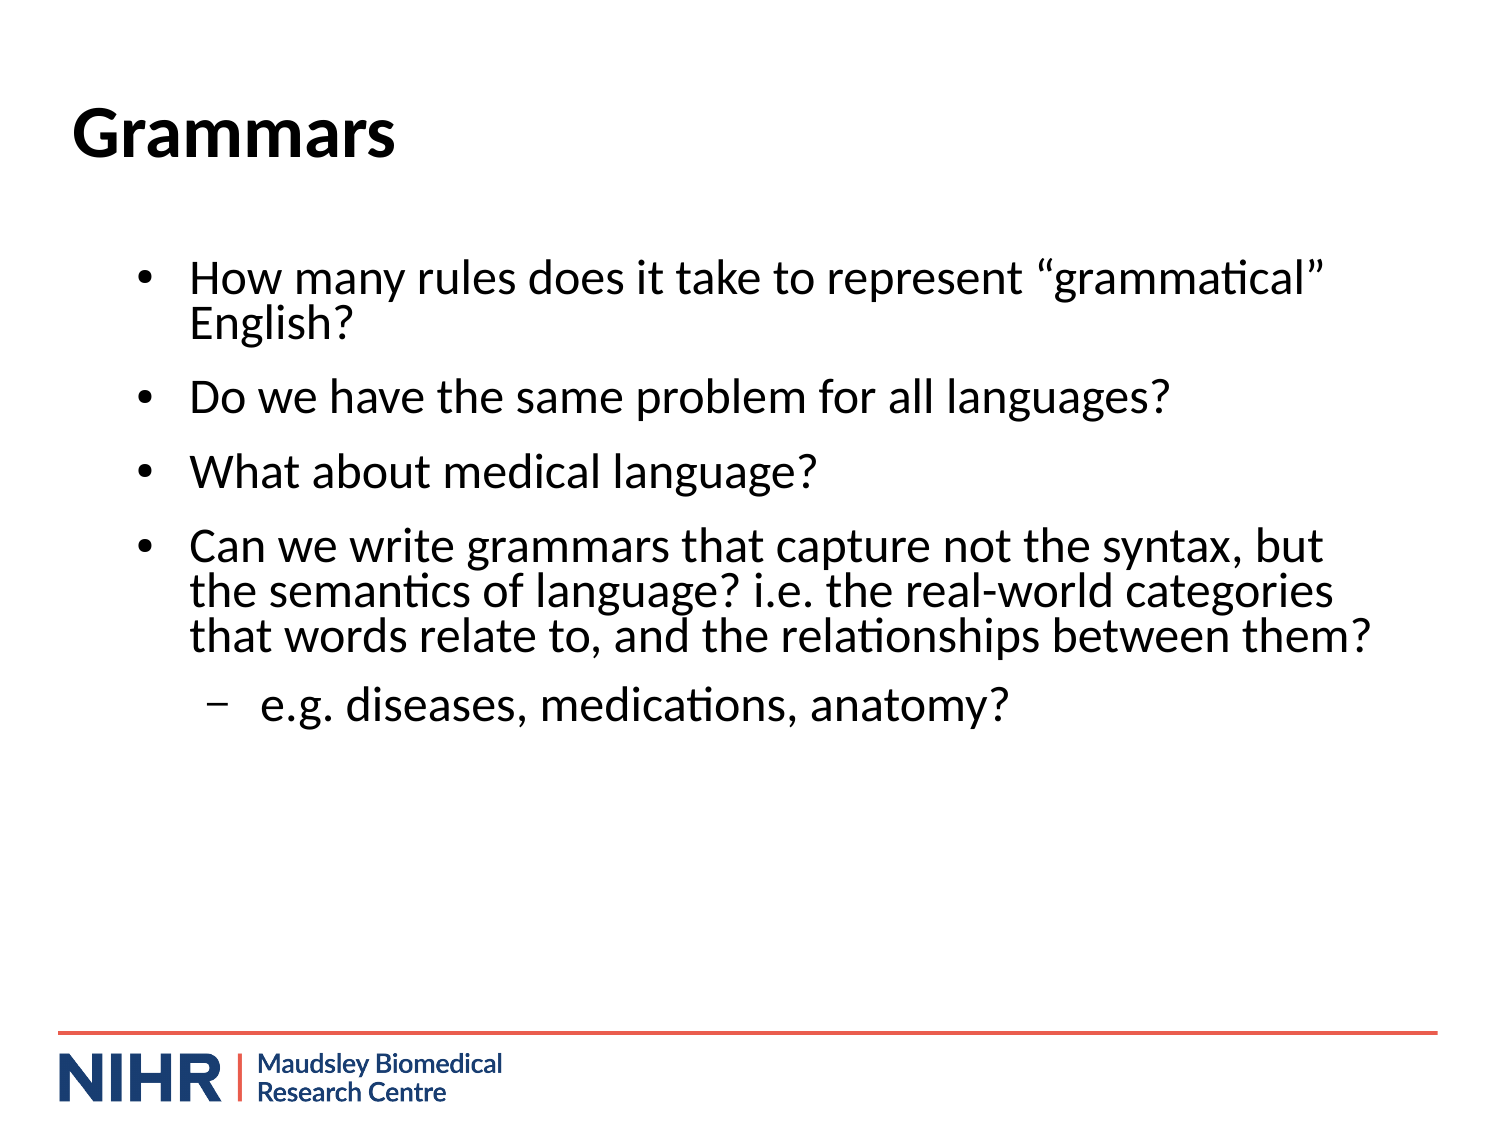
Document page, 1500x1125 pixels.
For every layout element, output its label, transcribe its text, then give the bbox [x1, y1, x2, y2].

picture [29, 1018, 531, 1125]
title Grammars [72, 41, 1423, 237]
list How many rules does it take to represent “grammatical” English? Do we have the same problem for all languages? What about medical language? Can we write grammars that capture not the syntax, but the semantics of language? i.e. the real-world categories that words relate to, and the relationships between them? e.g. diseases, medications, anatomy? [118, 258, 1394, 922]
